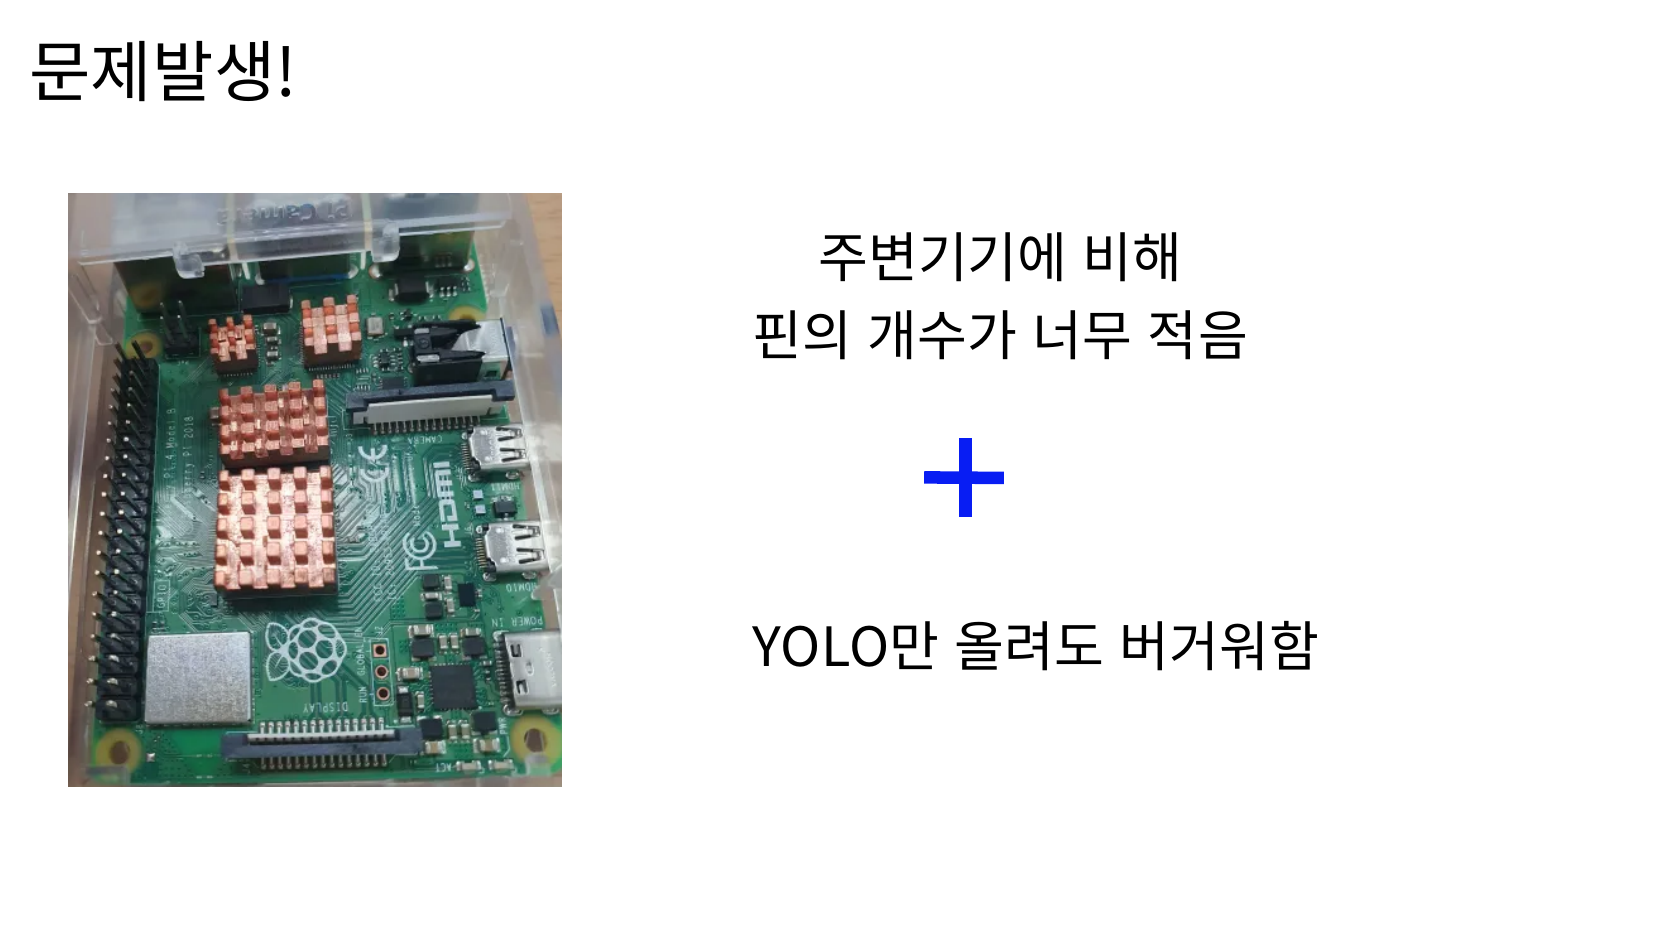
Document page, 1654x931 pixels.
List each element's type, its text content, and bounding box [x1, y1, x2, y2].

text_box YOLO만 올려도 버거워함 [738, 595, 1386, 690]
text_box 주변기기에 비해 핀의 개수가 너무 적음 [738, 206, 1264, 379]
picture [68, 193, 562, 787]
title 문제발생! [29, 0, 680, 194]
